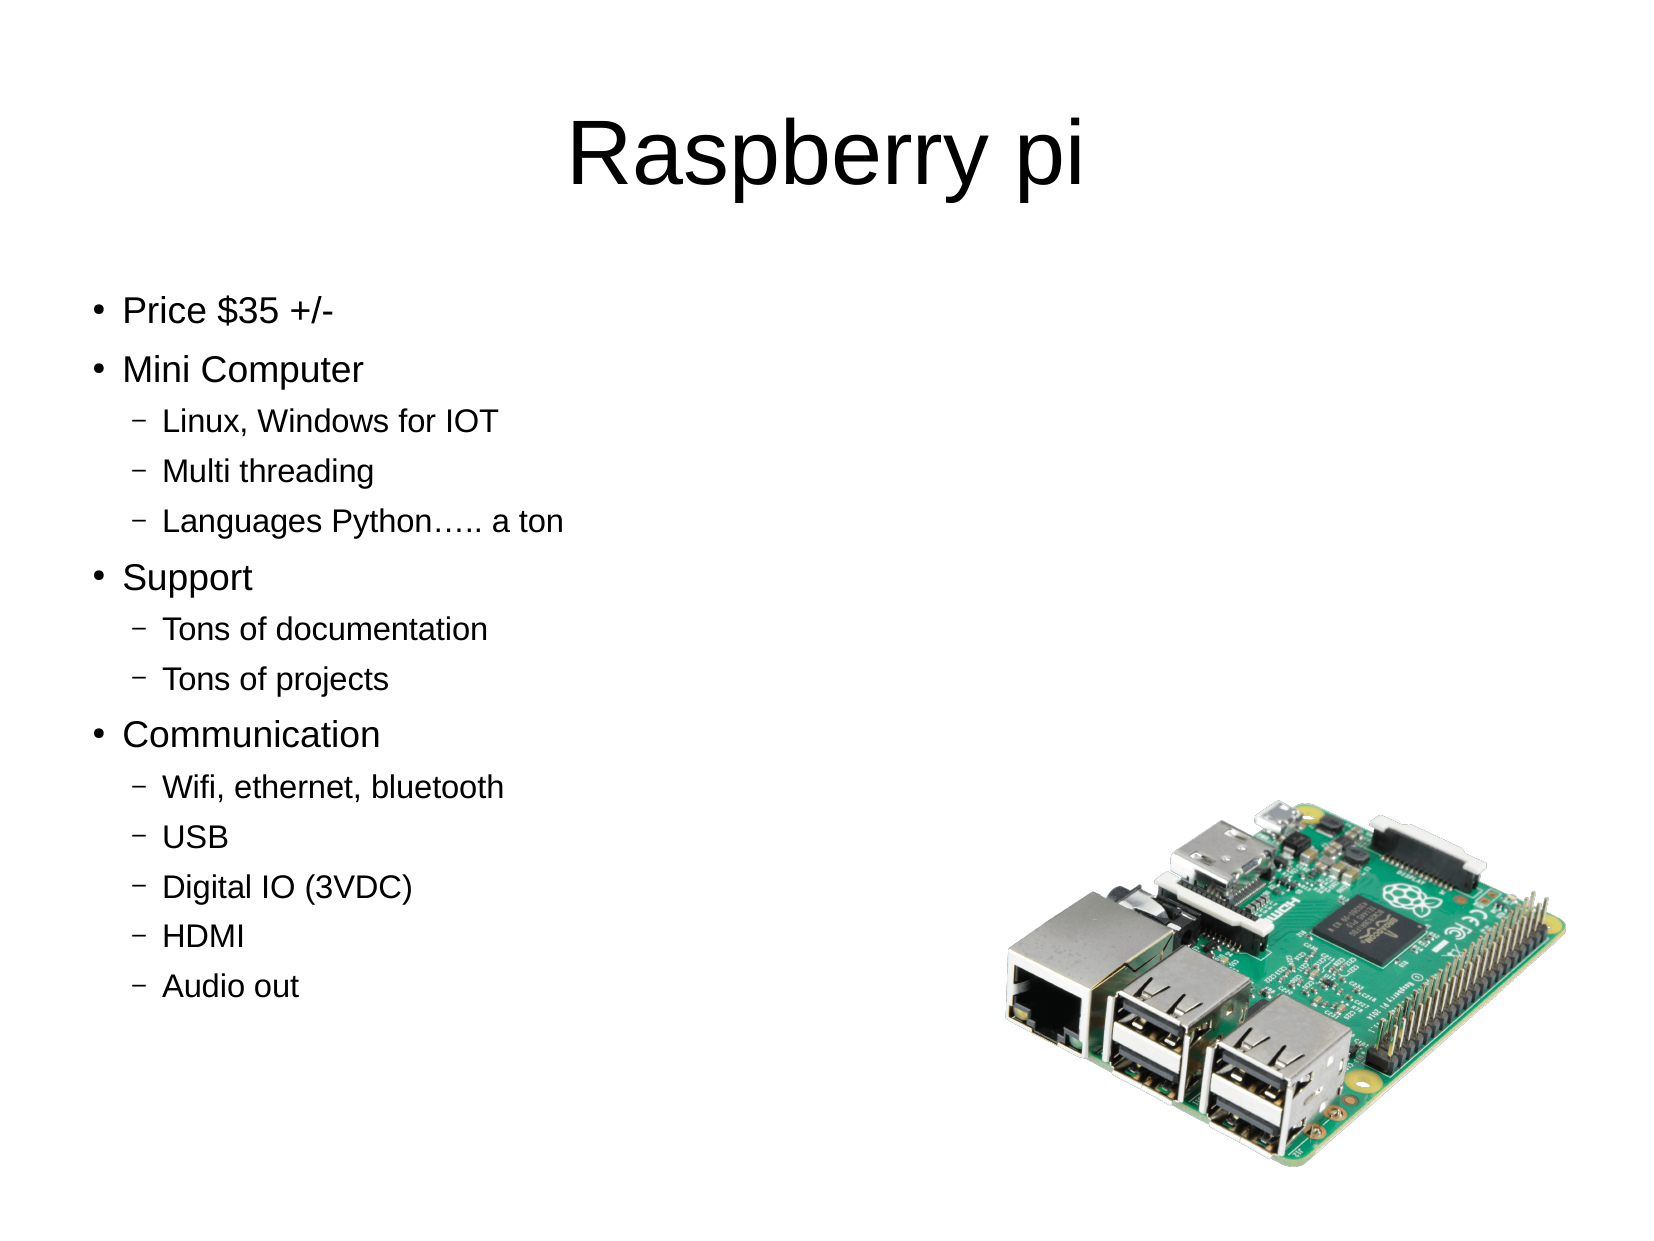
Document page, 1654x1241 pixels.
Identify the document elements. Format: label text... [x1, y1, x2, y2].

title Raspberry pi [82, 49, 1571, 257]
list Price $35 +/- Mini Computer Linux, Windows for IOT Multi threading Languages Python….. a ton Support Tons of documentation Tons of projects Communication Wifi, ethernet, bluetooth USB Digital IO (3VDC) HDMI Audio out [82, 290, 1571, 1010]
picture [1000, 795, 1571, 1171]
